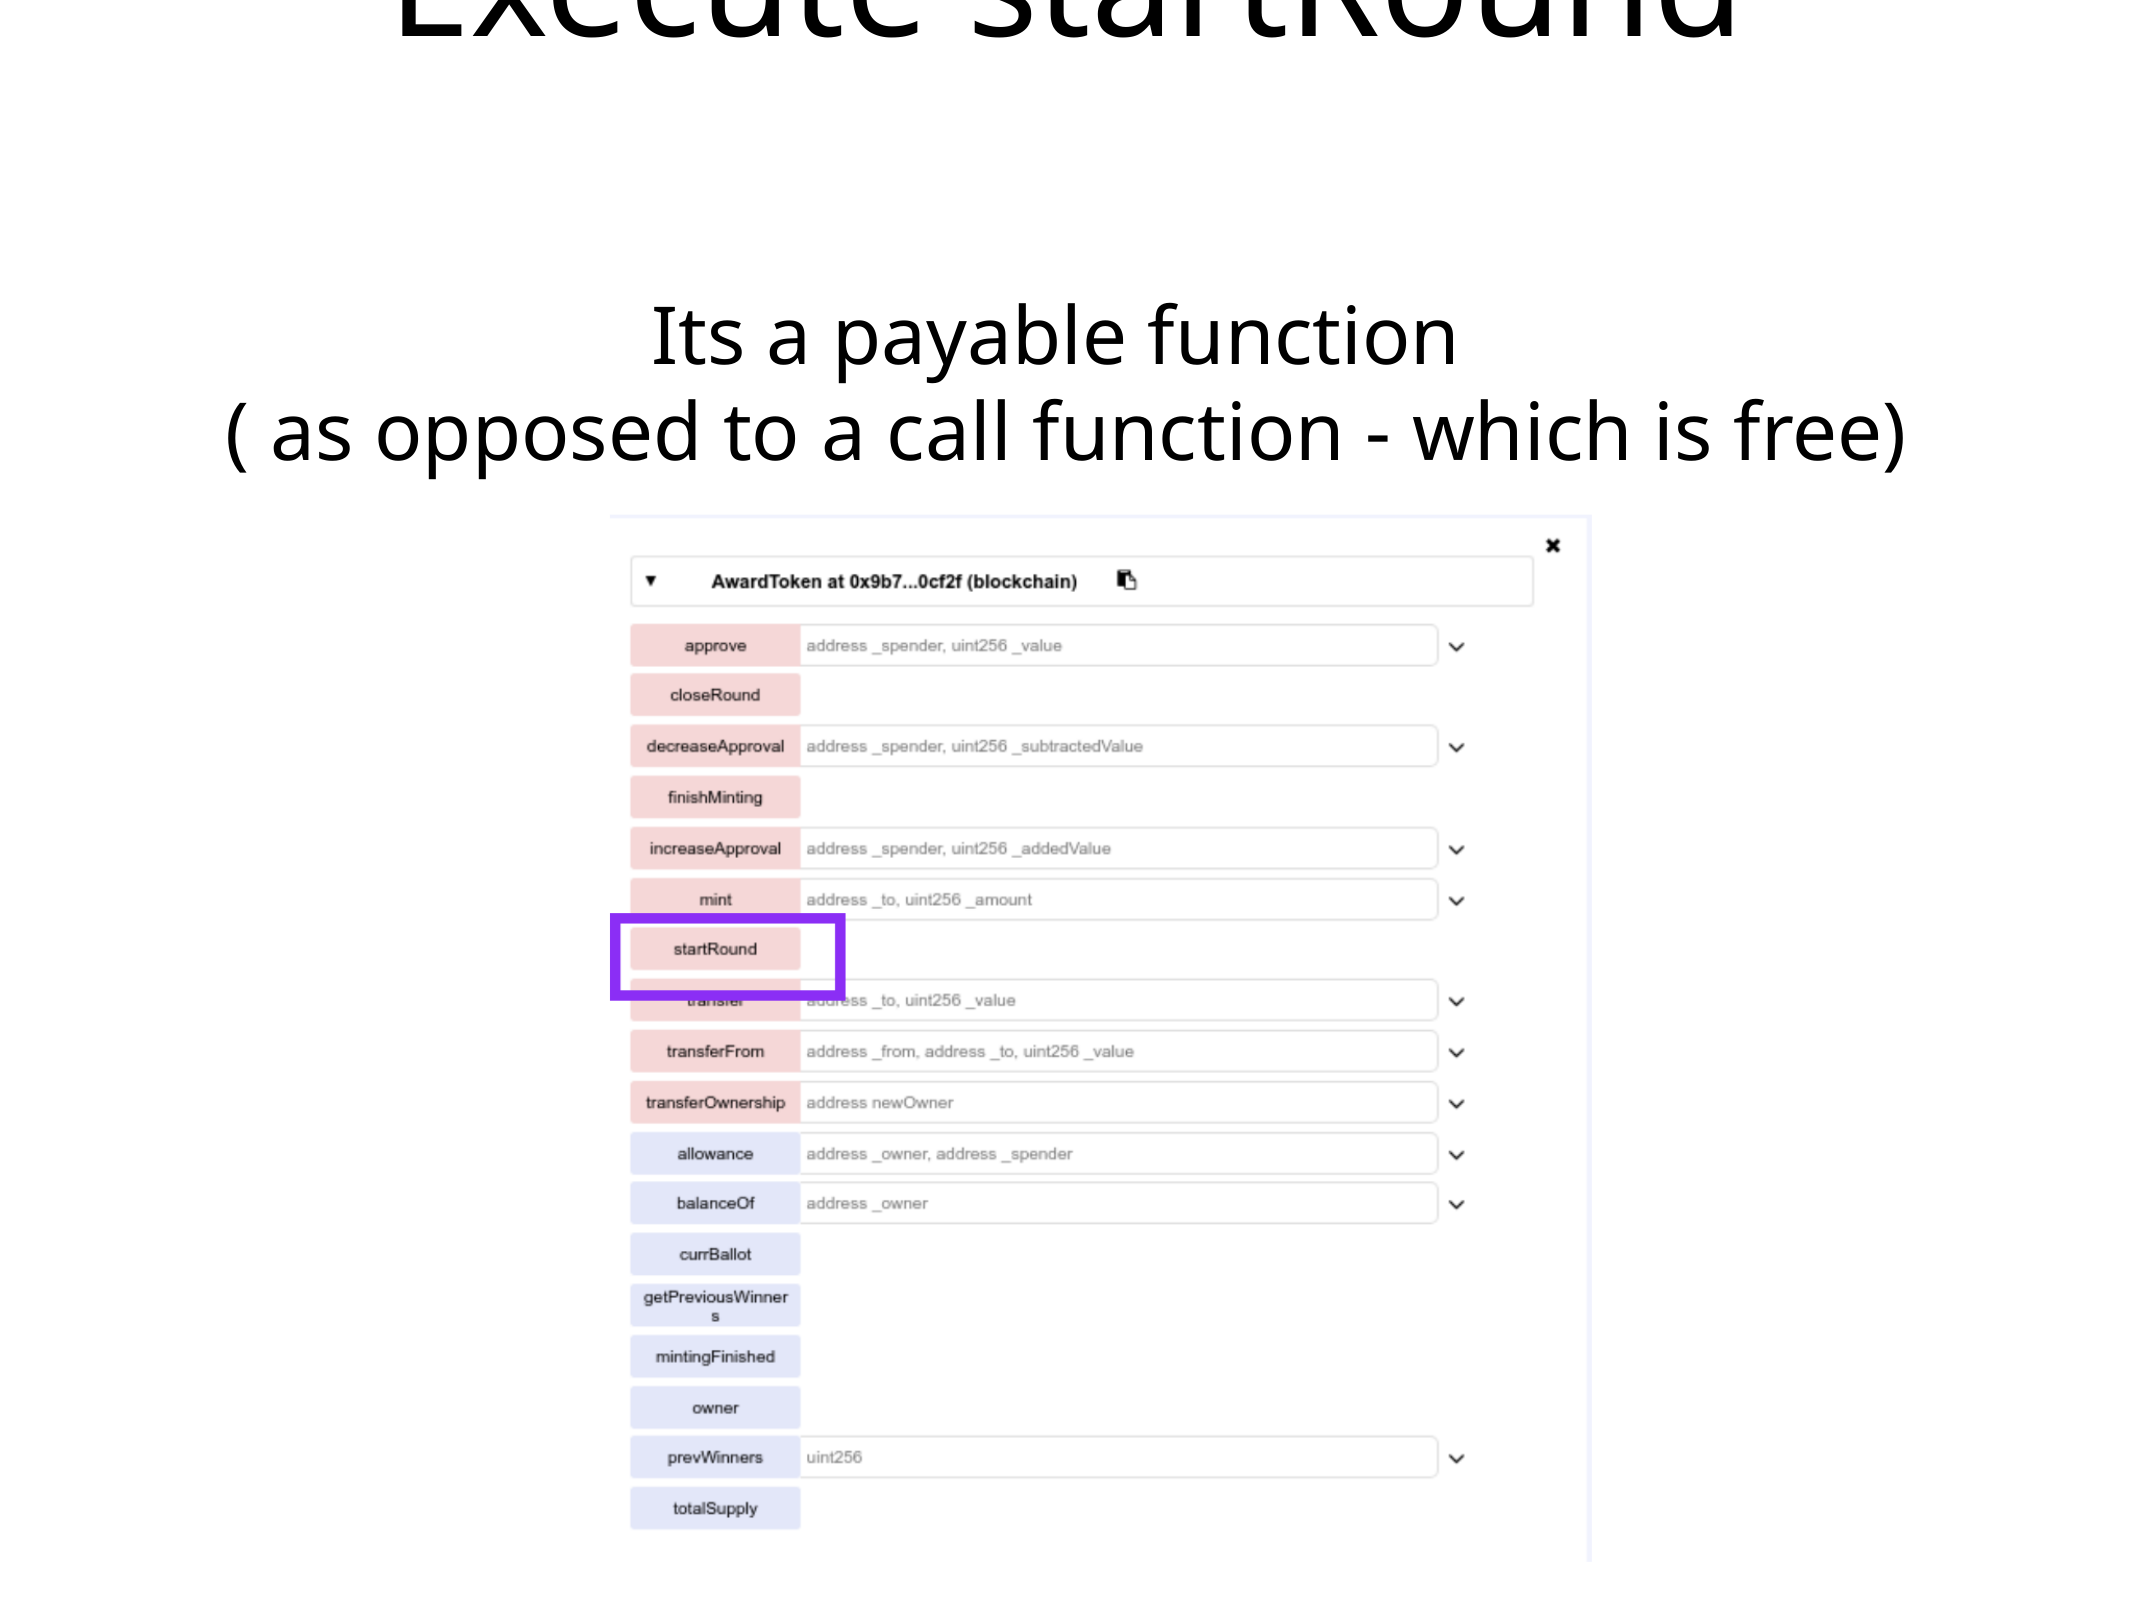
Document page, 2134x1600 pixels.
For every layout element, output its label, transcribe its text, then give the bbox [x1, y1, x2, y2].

subtitle Its a payable function ( as opposed to a call function - which is free) ( when dependencies.js is the active file ) [112, 277, 2021, 558]
title Execute startRound [69, 0, 2064, 423]
picture [585, 497, 1644, 1590]
